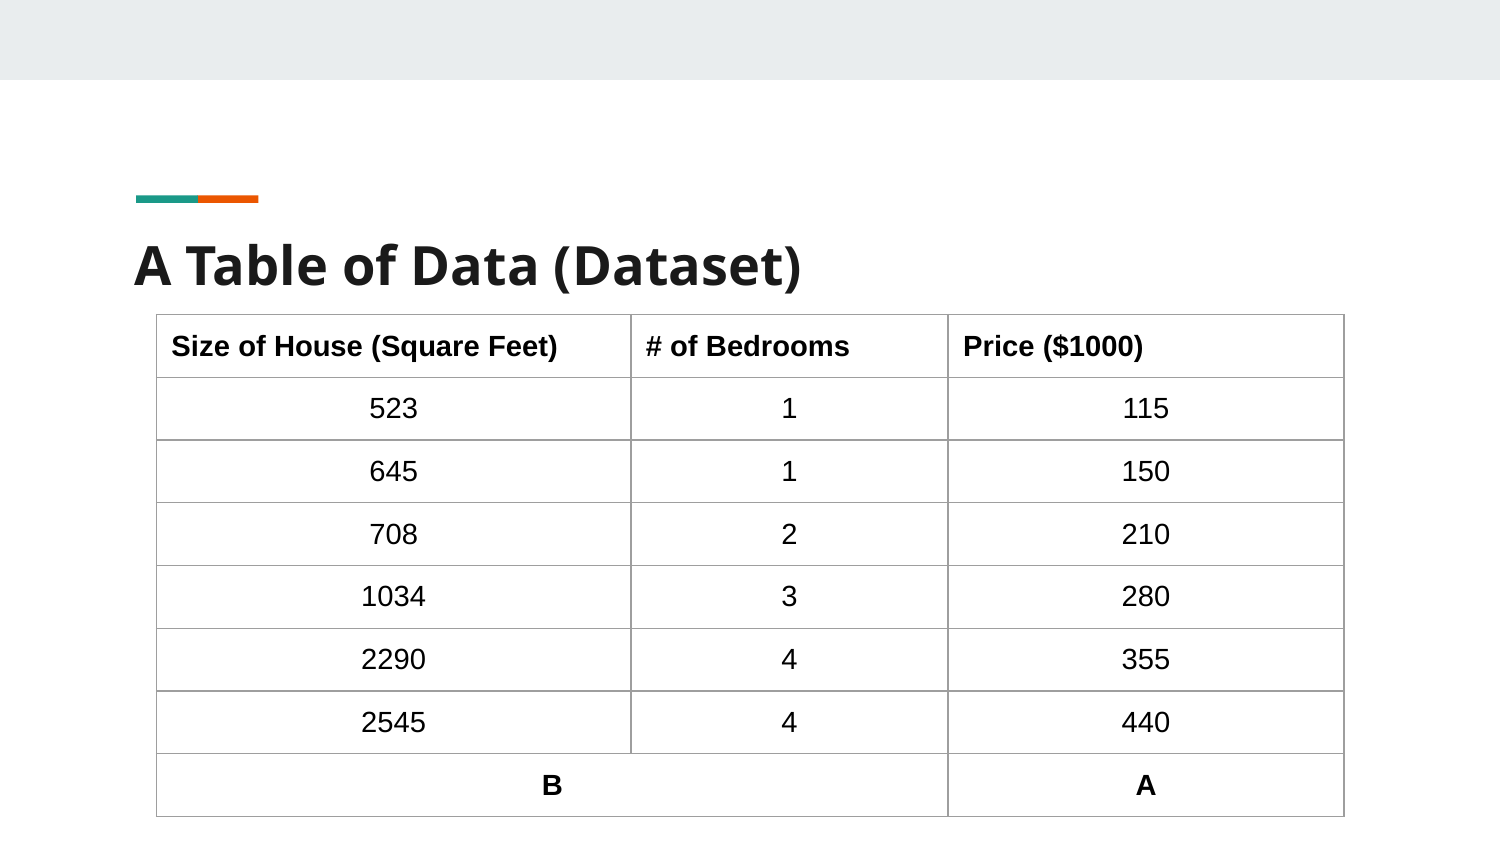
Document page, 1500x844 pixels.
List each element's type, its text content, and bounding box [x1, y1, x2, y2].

table_cell 2 [632, 503, 947, 565]
table_header Size of House (Square Feet) [157, 315, 630, 377]
table_cell 2545 [157, 692, 630, 753]
table_cell 150 [949, 441, 1343, 502]
table_cell 2290 [157, 629, 630, 690]
table_cell 280 [949, 566, 1343, 628]
table_cell 440 [949, 692, 1343, 753]
table_cell 4 [632, 629, 947, 690]
table_cell 355 [949, 629, 1343, 690]
table_cell A [949, 754, 1343, 816]
table_cell 1034 [157, 566, 630, 628]
table_cell 523 [157, 378, 630, 439]
table_cell 4 [632, 692, 947, 753]
table_cell 115 [949, 378, 1343, 439]
table_cell B [157, 754, 947, 816]
table_header # of Bedrooms [632, 315, 947, 377]
title A Table of Data (Dataset) [119, 216, 1381, 305]
table_header Price ($1000) [949, 315, 1343, 377]
table_cell 1 [632, 441, 947, 502]
table_cell 708 [157, 503, 630, 565]
table_cell 210 [949, 503, 1343, 565]
table_cell 1 [632, 378, 947, 439]
table_cell 3 [632, 566, 947, 628]
table_cell 645 [157, 441, 630, 502]
